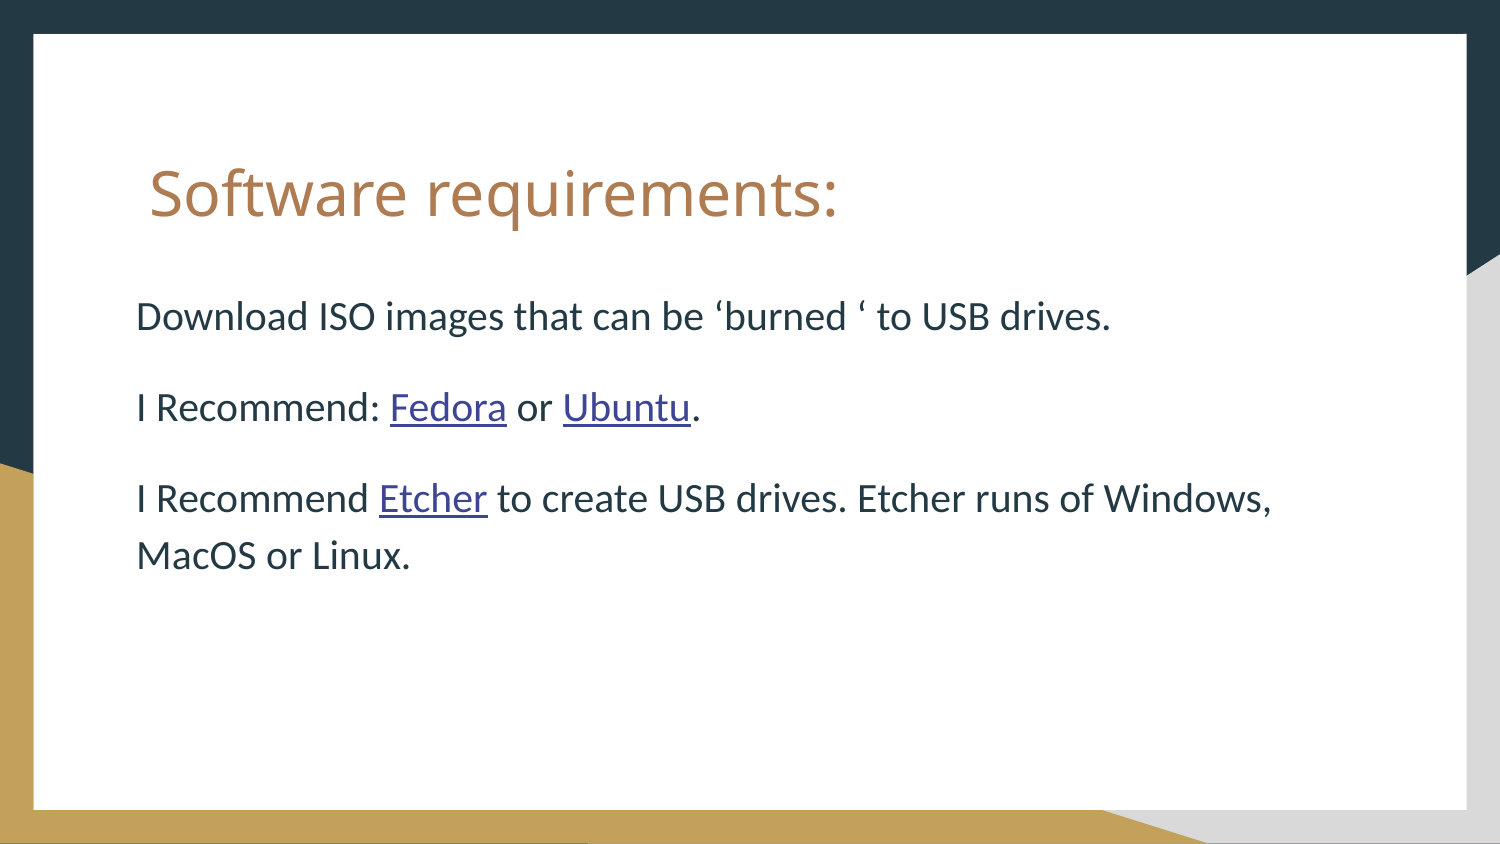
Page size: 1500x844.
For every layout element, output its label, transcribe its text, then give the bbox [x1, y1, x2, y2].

title Software requirements: [134, 138, 1366, 296]
list Download ISO images that can be ‘burned ‘ to USB drives. I Recommend: Fedora or Ubuntu. I Recommend Etcher to create USB drives. Etcher runs of Windows, MacOS or Linux. [121, 266, 1353, 668]
